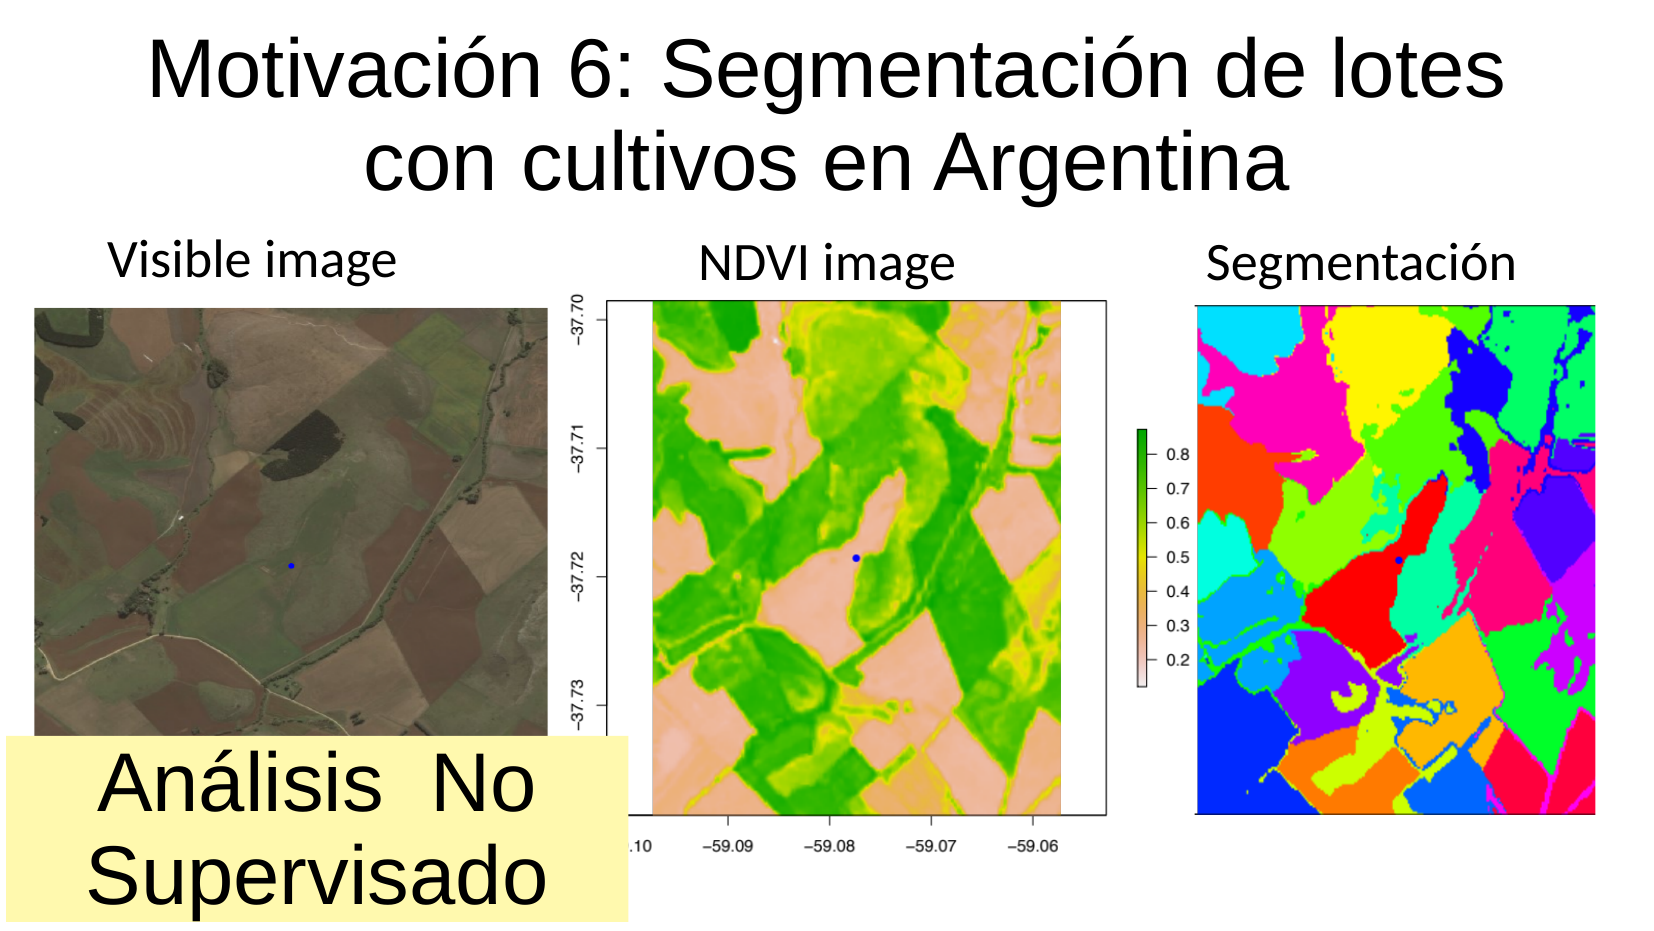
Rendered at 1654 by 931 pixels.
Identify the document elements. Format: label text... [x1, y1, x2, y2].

text_box Visible image [89, 214, 614, 442]
picture [29, 286, 1596, 915]
text_box Segmentación [1188, 217, 1654, 375]
text_box NDVI image [680, 217, 1188, 375]
title Análisis No Supervisado [6, 735, 629, 922]
title Motivación 6: Segmentación de lotes con cultivos en Argentina [82, 21, 1571, 208]
